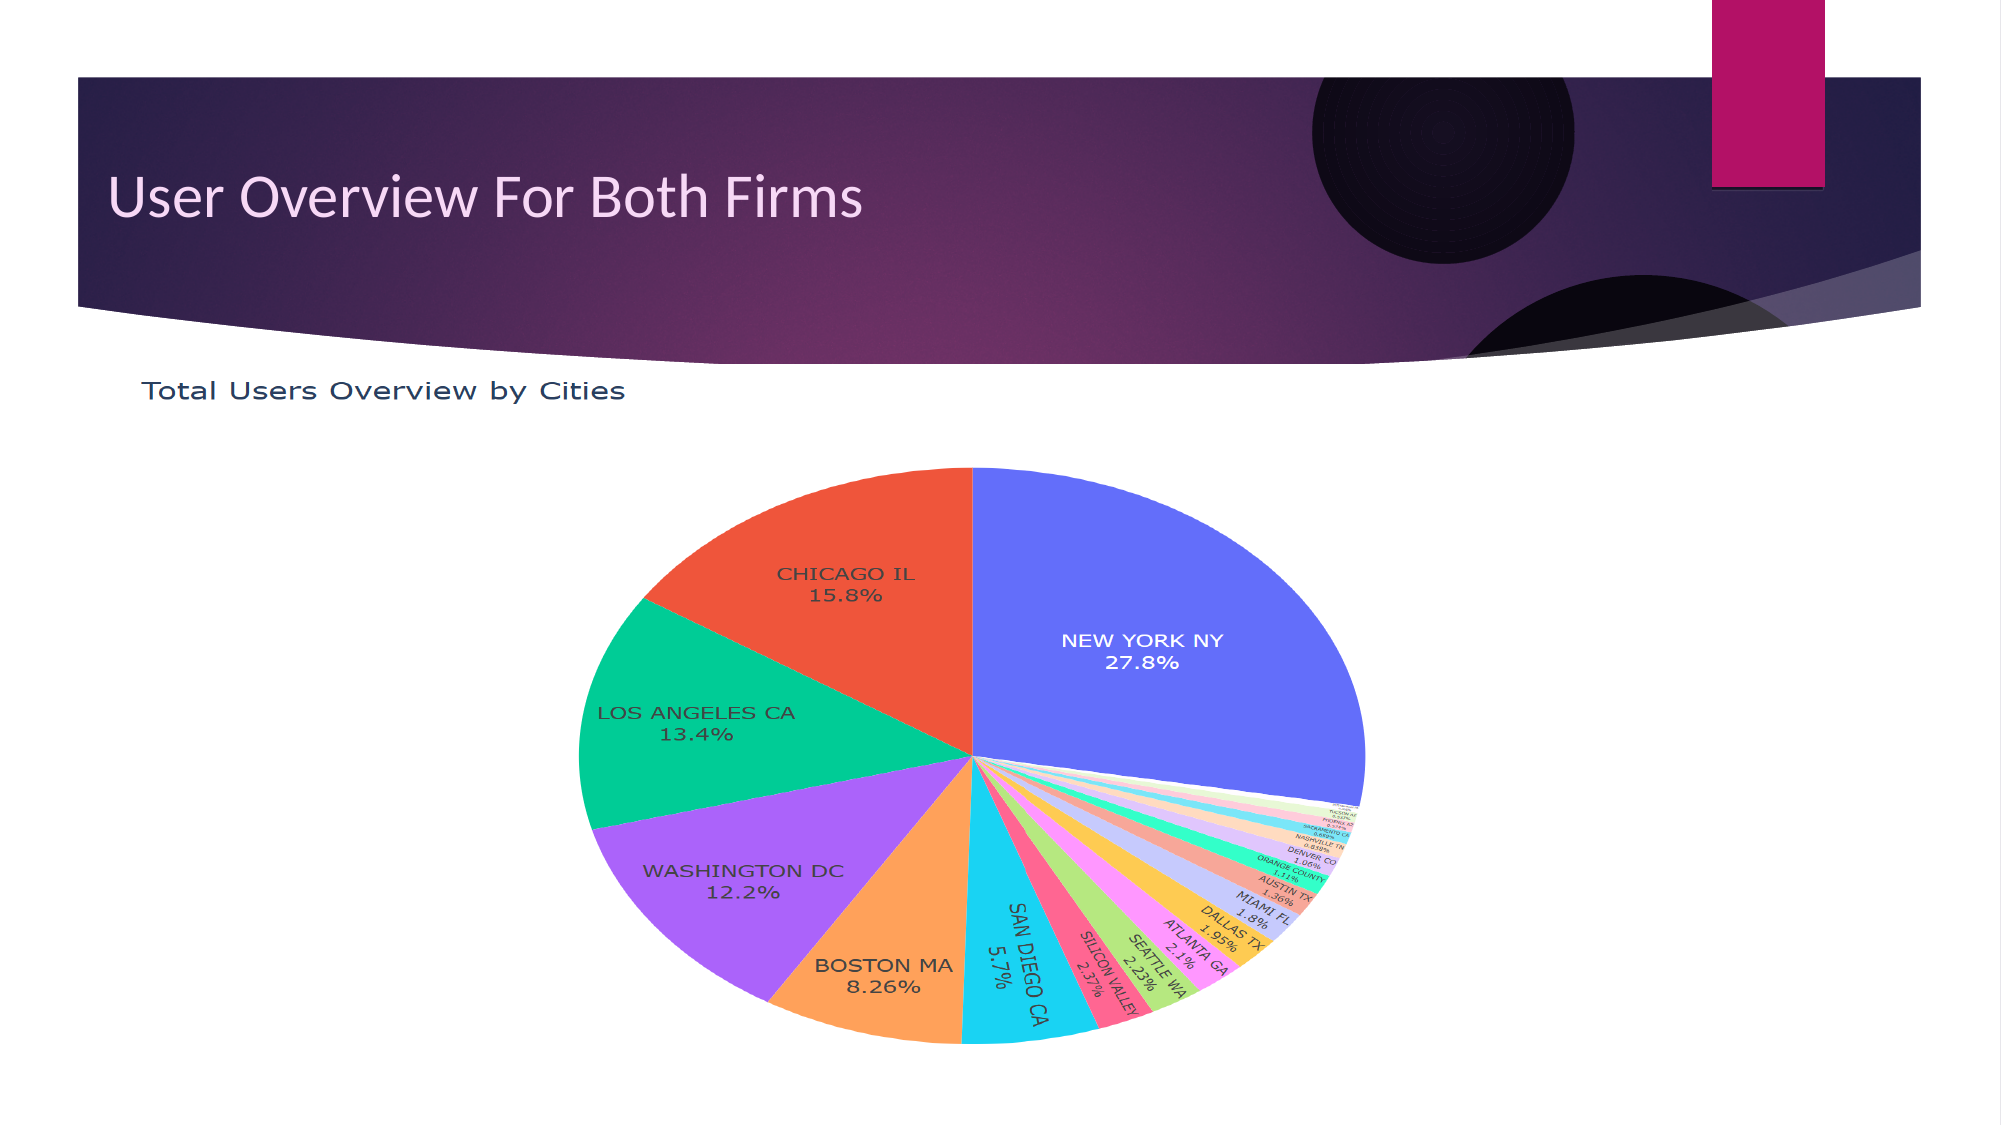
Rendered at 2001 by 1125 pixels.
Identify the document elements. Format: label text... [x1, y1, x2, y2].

picture [118, 364, 1479, 1068]
title User Overview For Both Firms [92, 83, 1818, 302]
